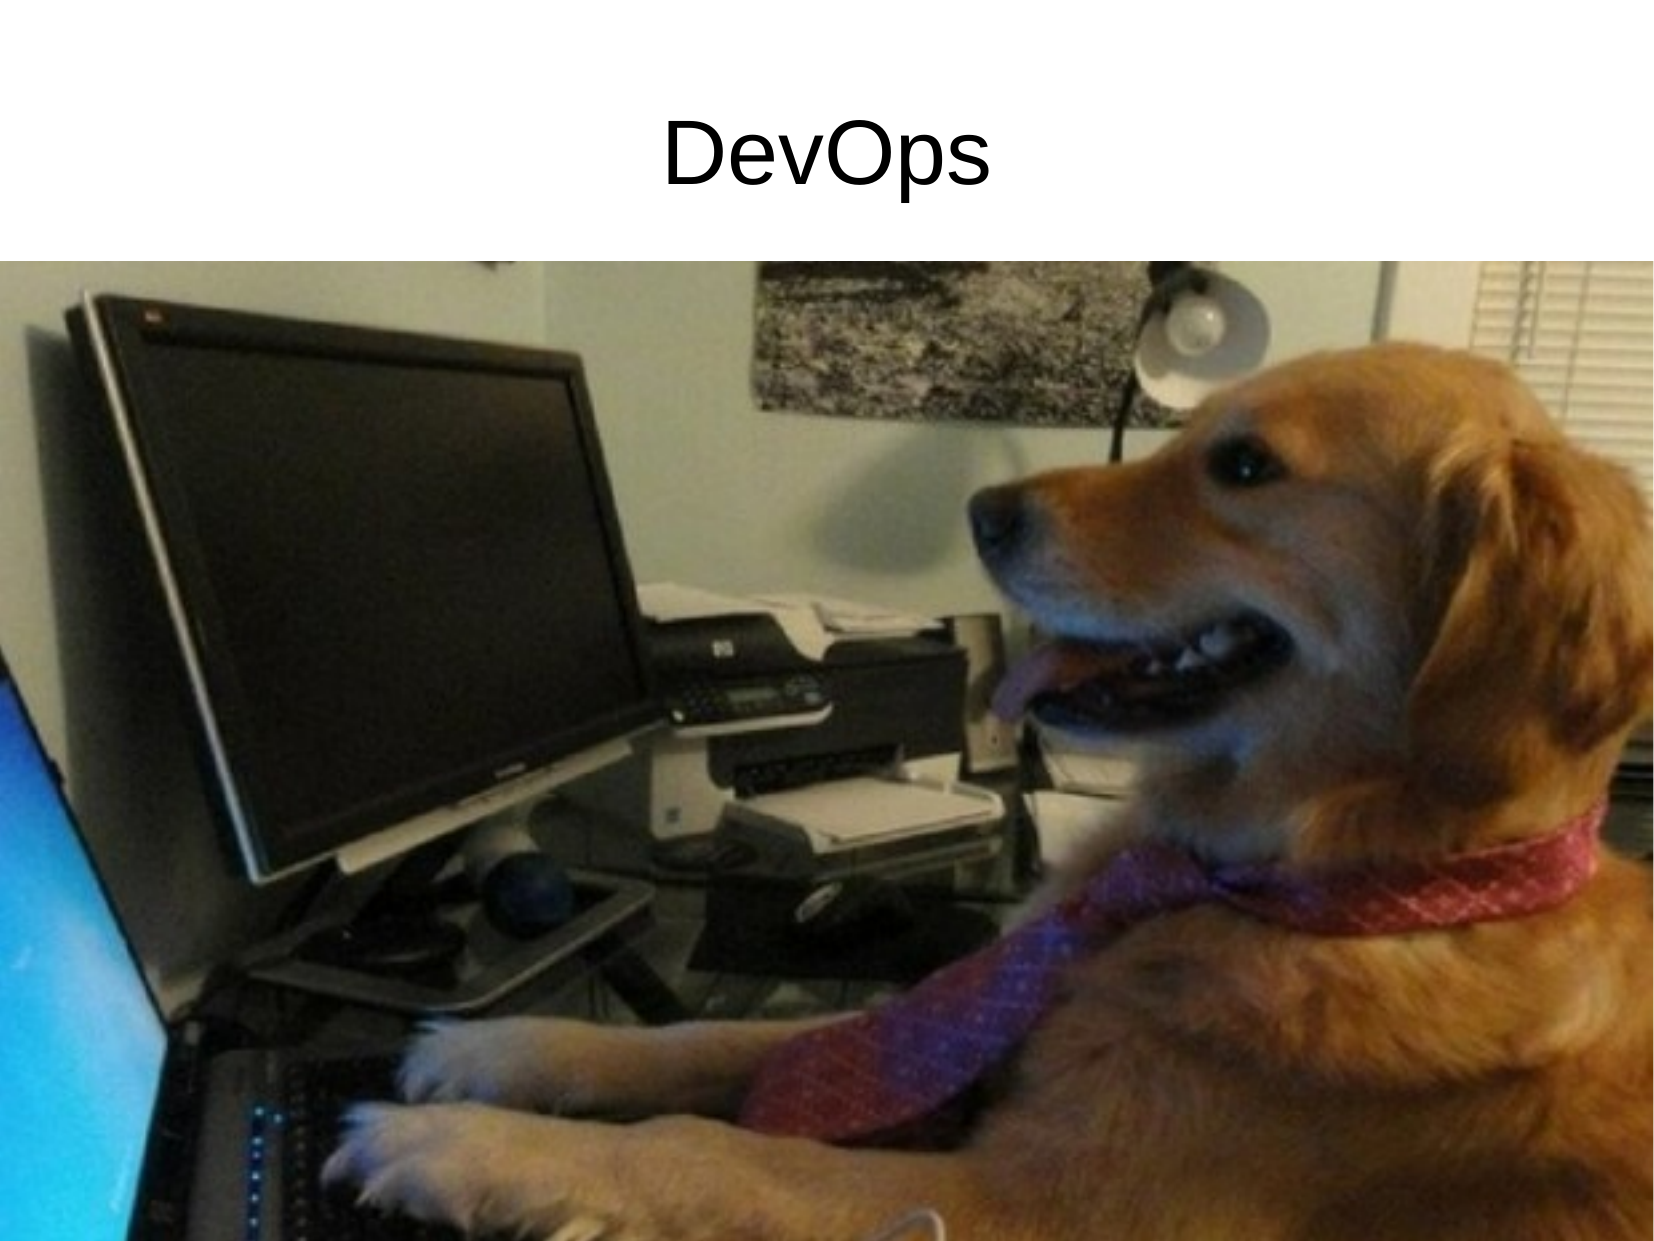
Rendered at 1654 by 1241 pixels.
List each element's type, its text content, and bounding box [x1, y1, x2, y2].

picture [0, 261, 1654, 1241]
title DevOps [82, 49, 1571, 257]
